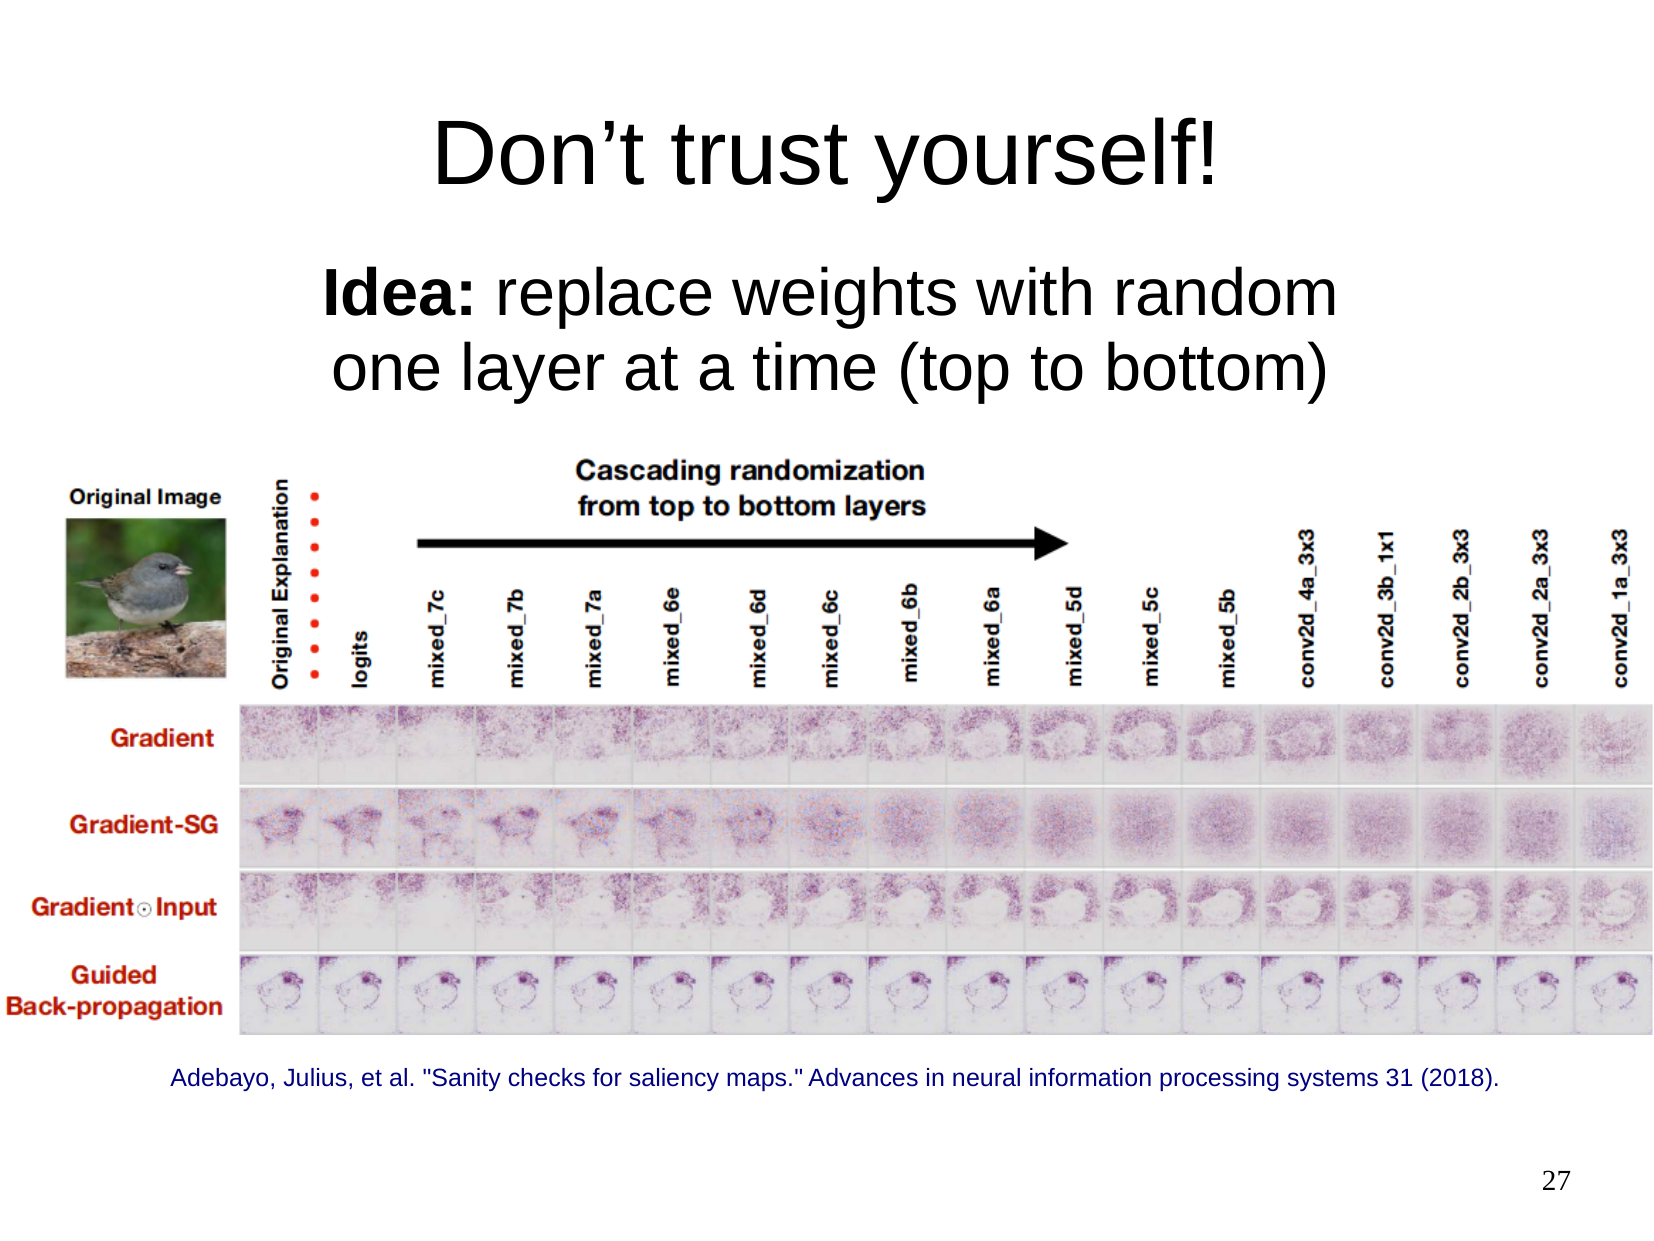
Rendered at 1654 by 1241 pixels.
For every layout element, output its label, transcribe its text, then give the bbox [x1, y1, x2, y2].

title Don’t trust yourself! [82, 49, 1571, 180]
picture [0, 456, 1654, 1036]
text_box Adebayo, Julius, et al. "Sanity checks for saliency maps." Advances in neural information processing systems 31 (2018). [155, 1056, 1531, 1111]
subtitle Idea: replace weights with random one layer at a time (top to bottom) [75, 180, 1588, 456]
